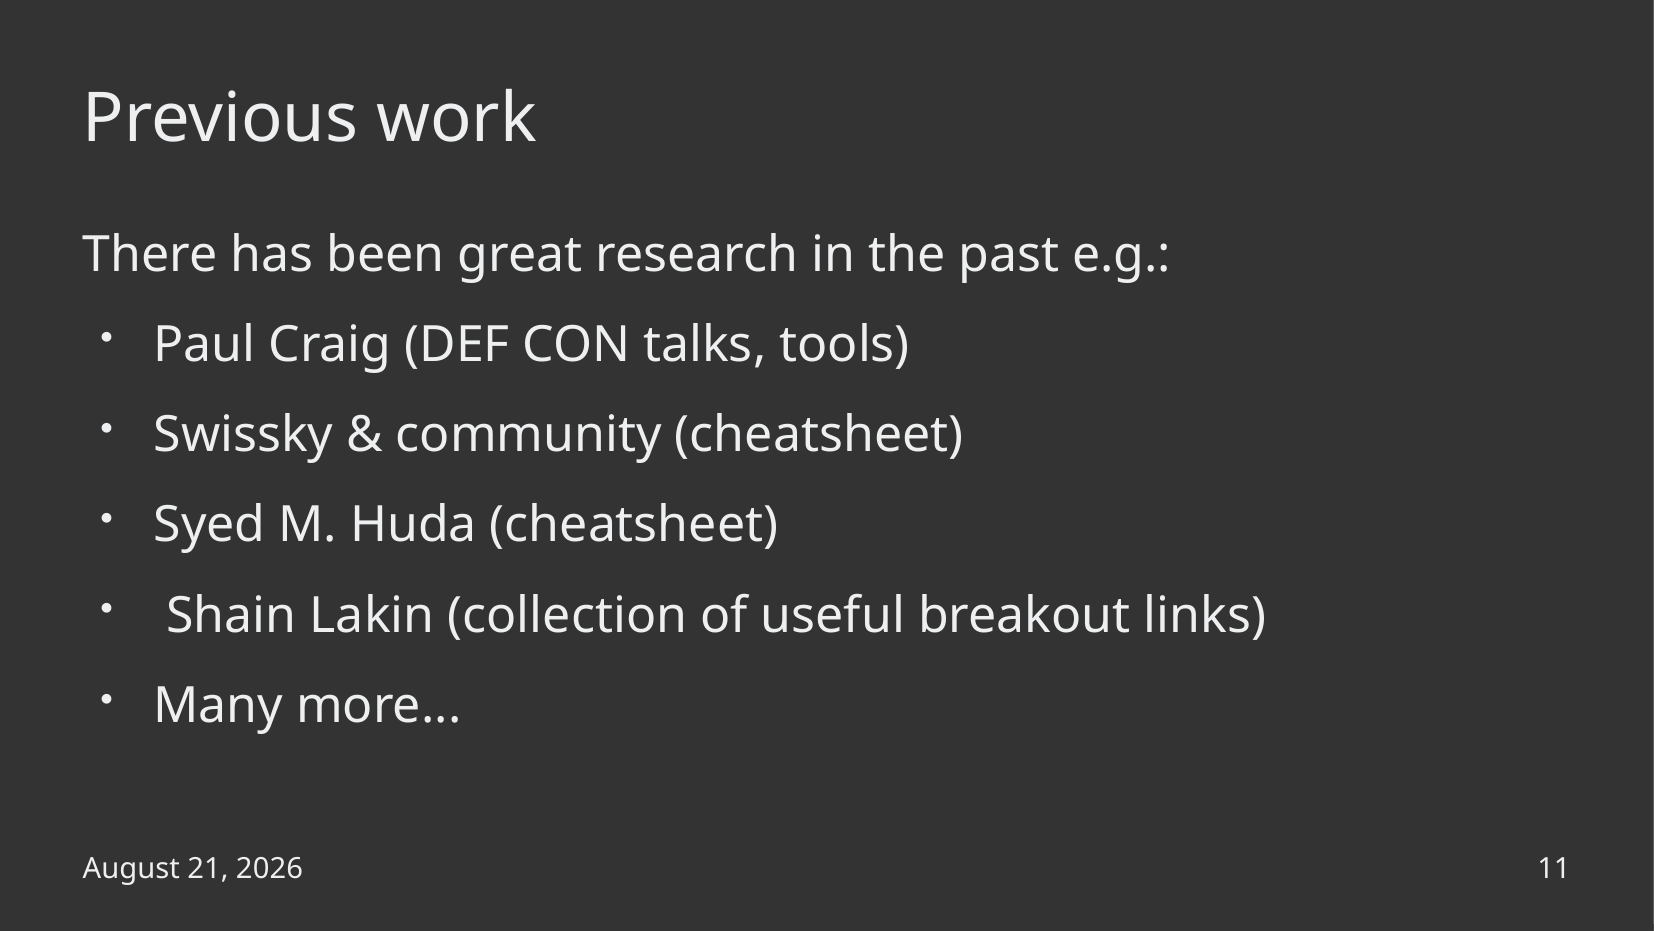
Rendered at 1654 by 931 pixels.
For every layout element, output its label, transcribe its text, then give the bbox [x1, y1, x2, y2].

list There has been great research in the past e.g.: Paul Craig (DEF CON talks, tools) Swissky & community (cheatsheet) Syed M. Huda (cheatsheet) Shain Lakin (collection of useful breakout links) Many more... [82, 217, 1571, 808]
title Previous work [82, 36, 1571, 193]
